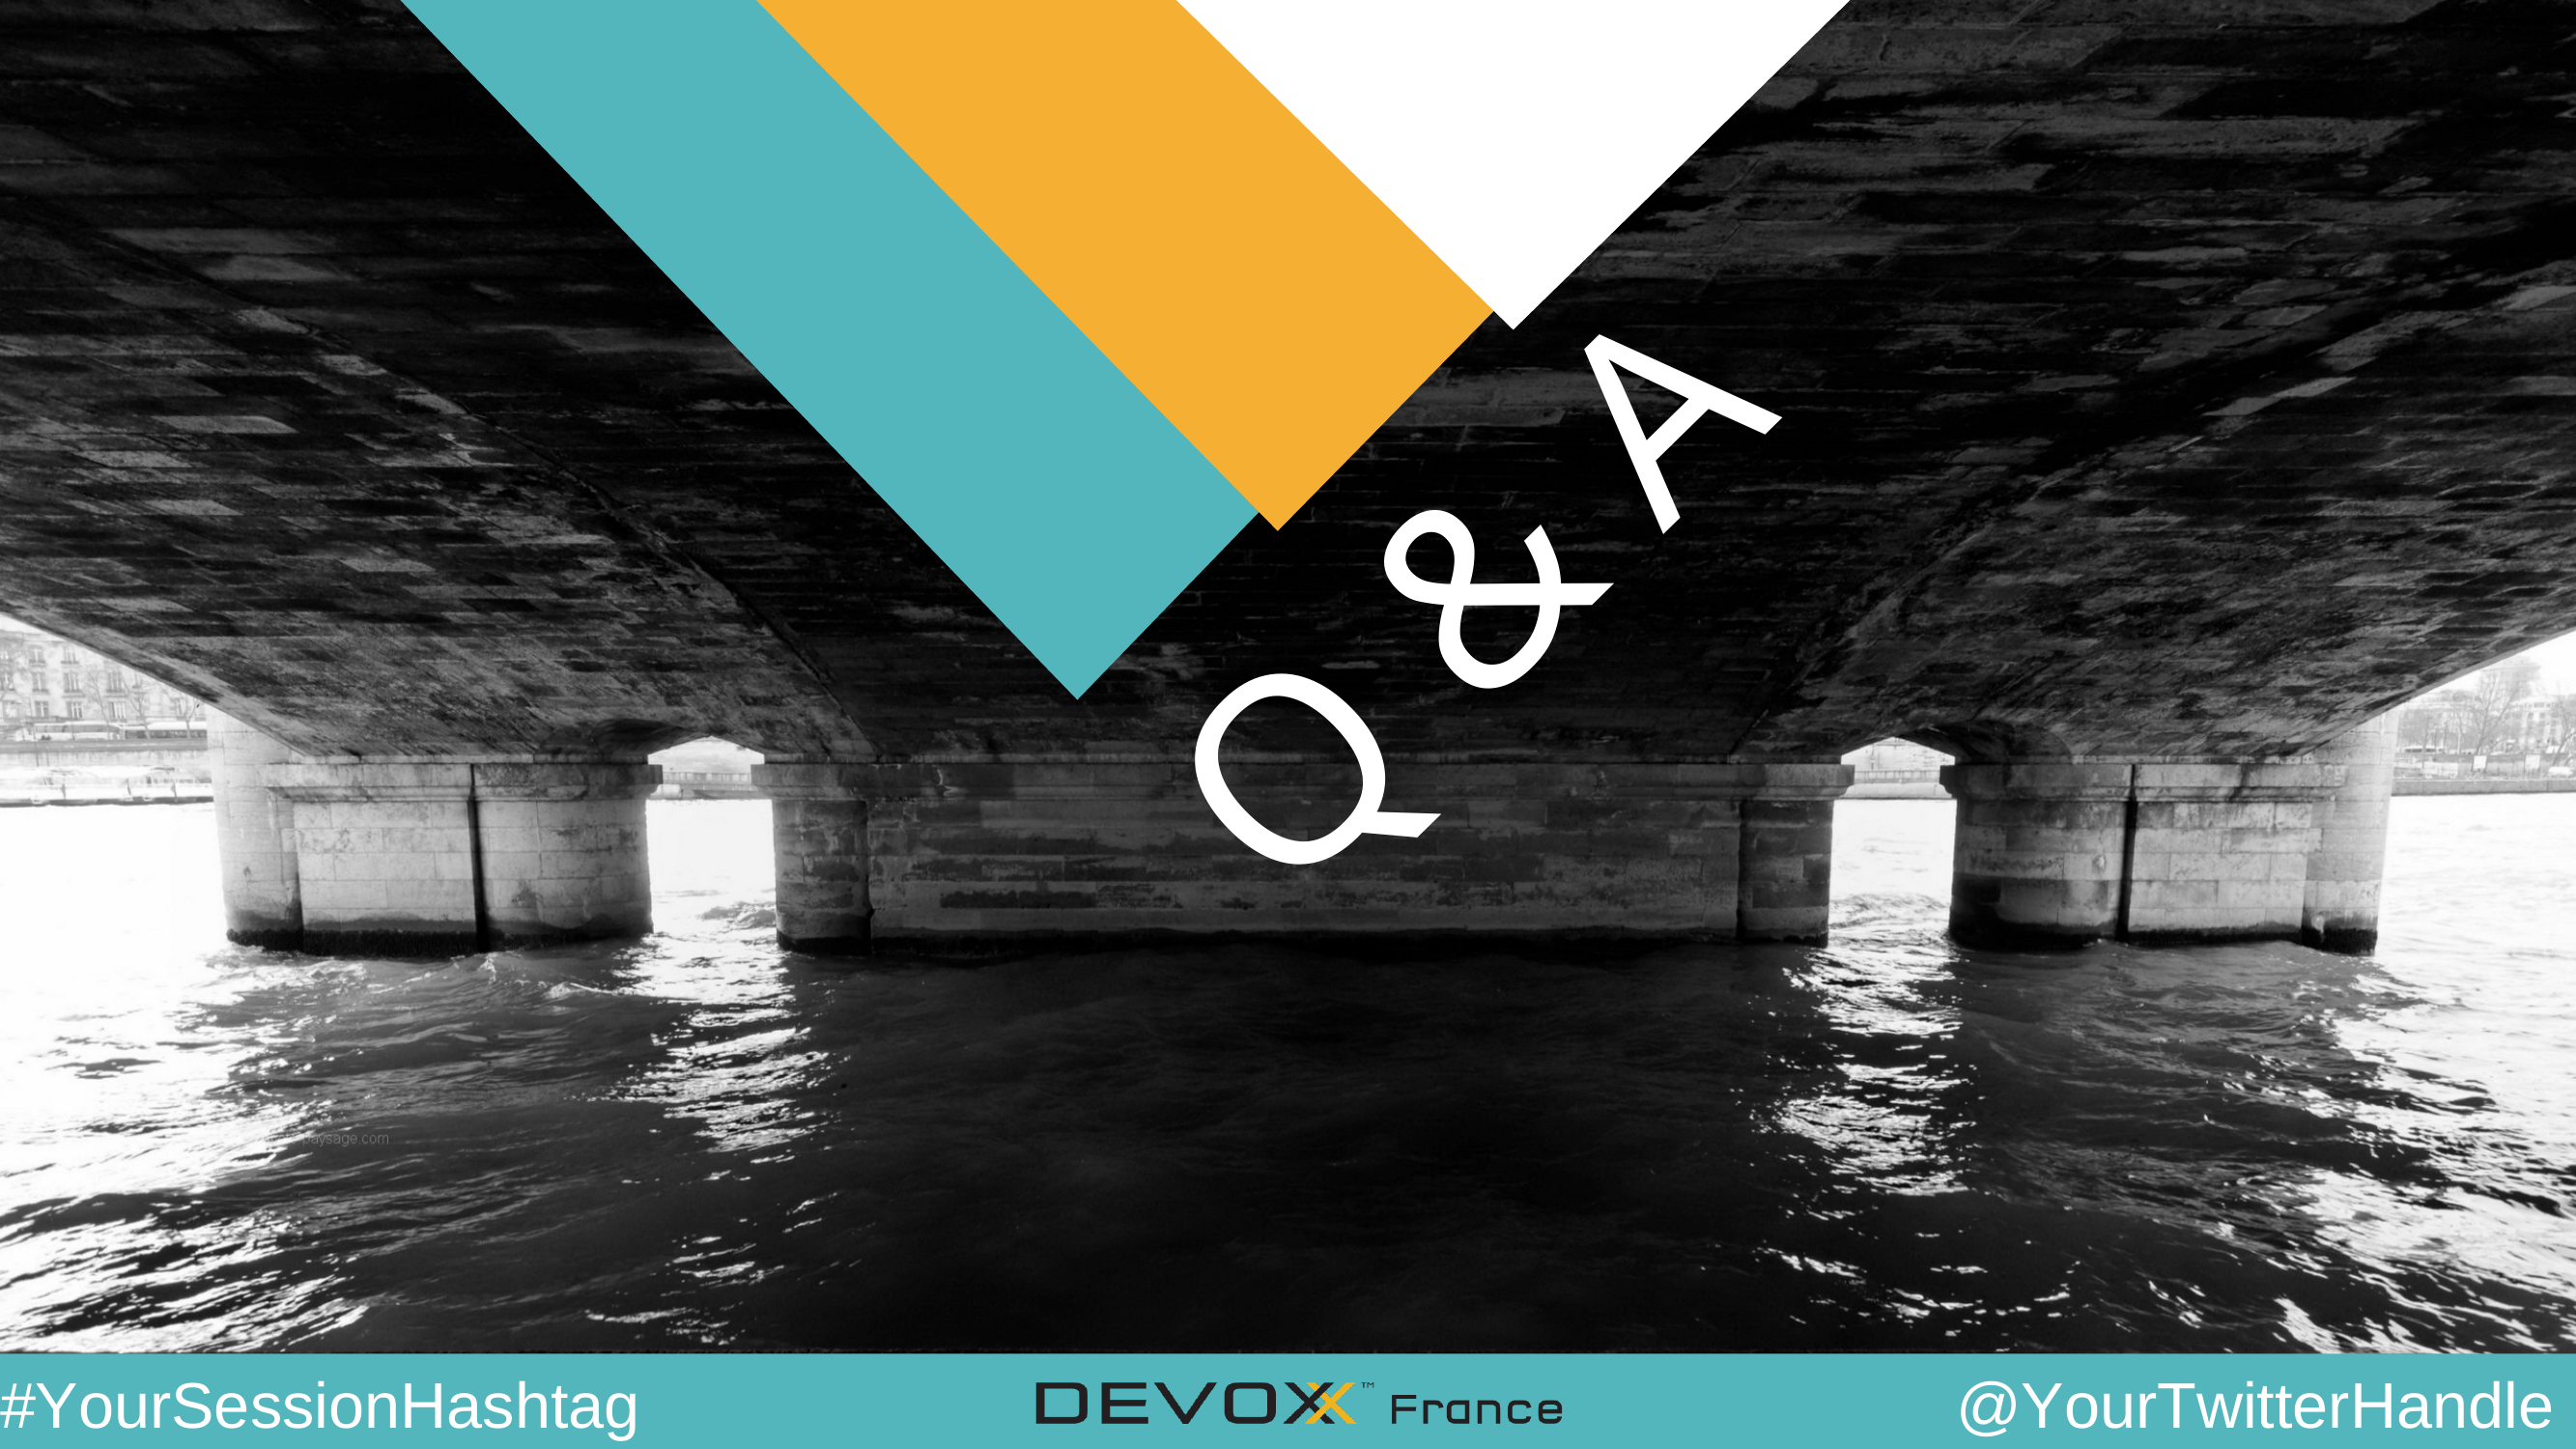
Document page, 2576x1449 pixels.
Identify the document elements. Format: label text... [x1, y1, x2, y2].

picture [1021, 1367, 1572, 1435]
picture [0, 0, 2576, 1353]
title Q & A [1099, 0, 2481, 1195]
